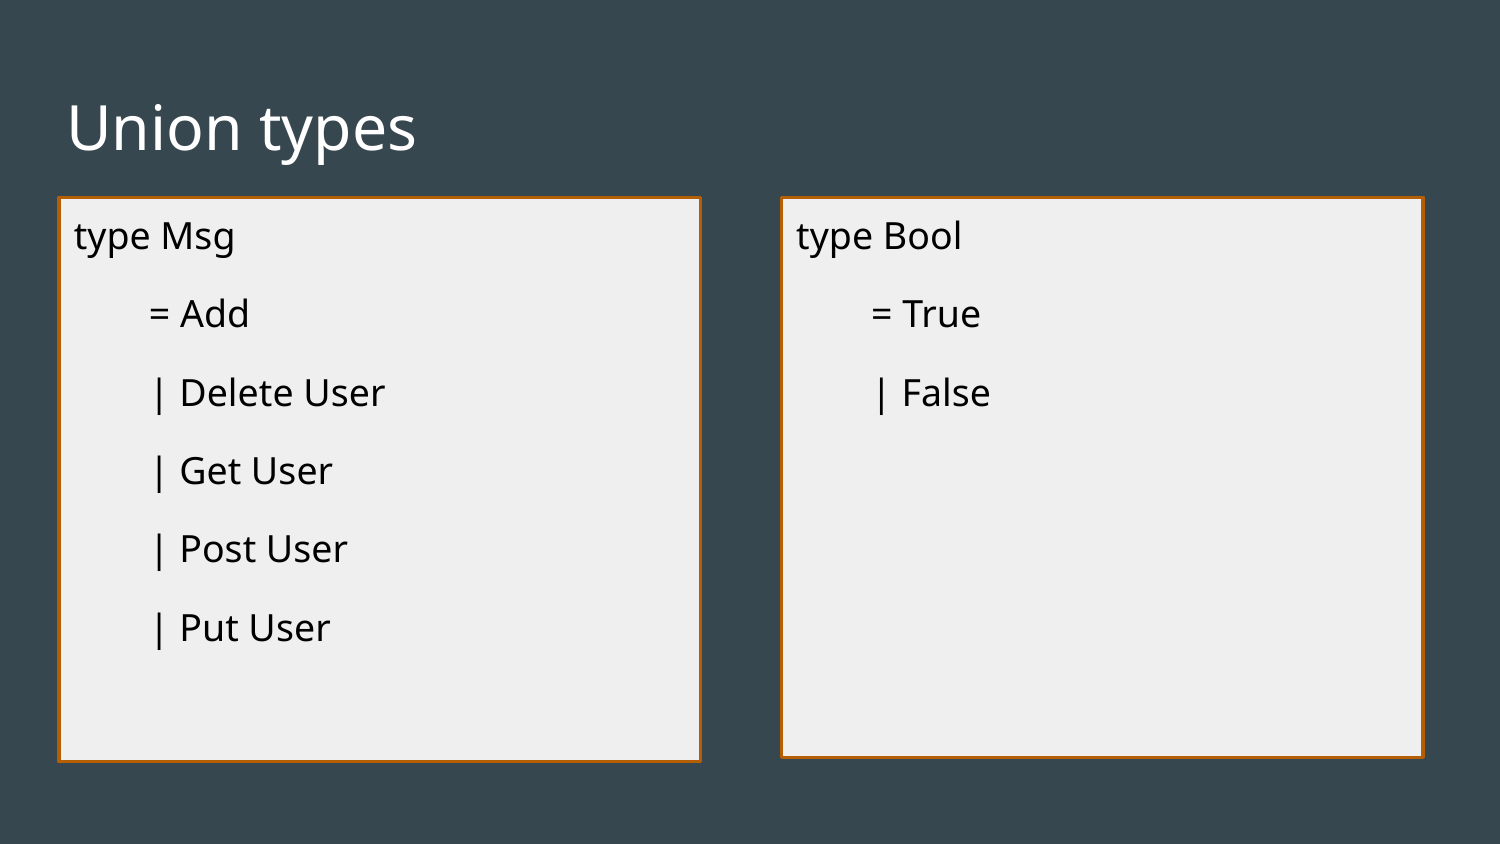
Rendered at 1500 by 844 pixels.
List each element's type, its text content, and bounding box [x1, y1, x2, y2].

list type Msg = Add | Delete User | Get User | Post User | Put User [58, 197, 701, 762]
list type Bool = True | False [781, 197, 1423, 758]
title Union types [51, 72, 1449, 167]
